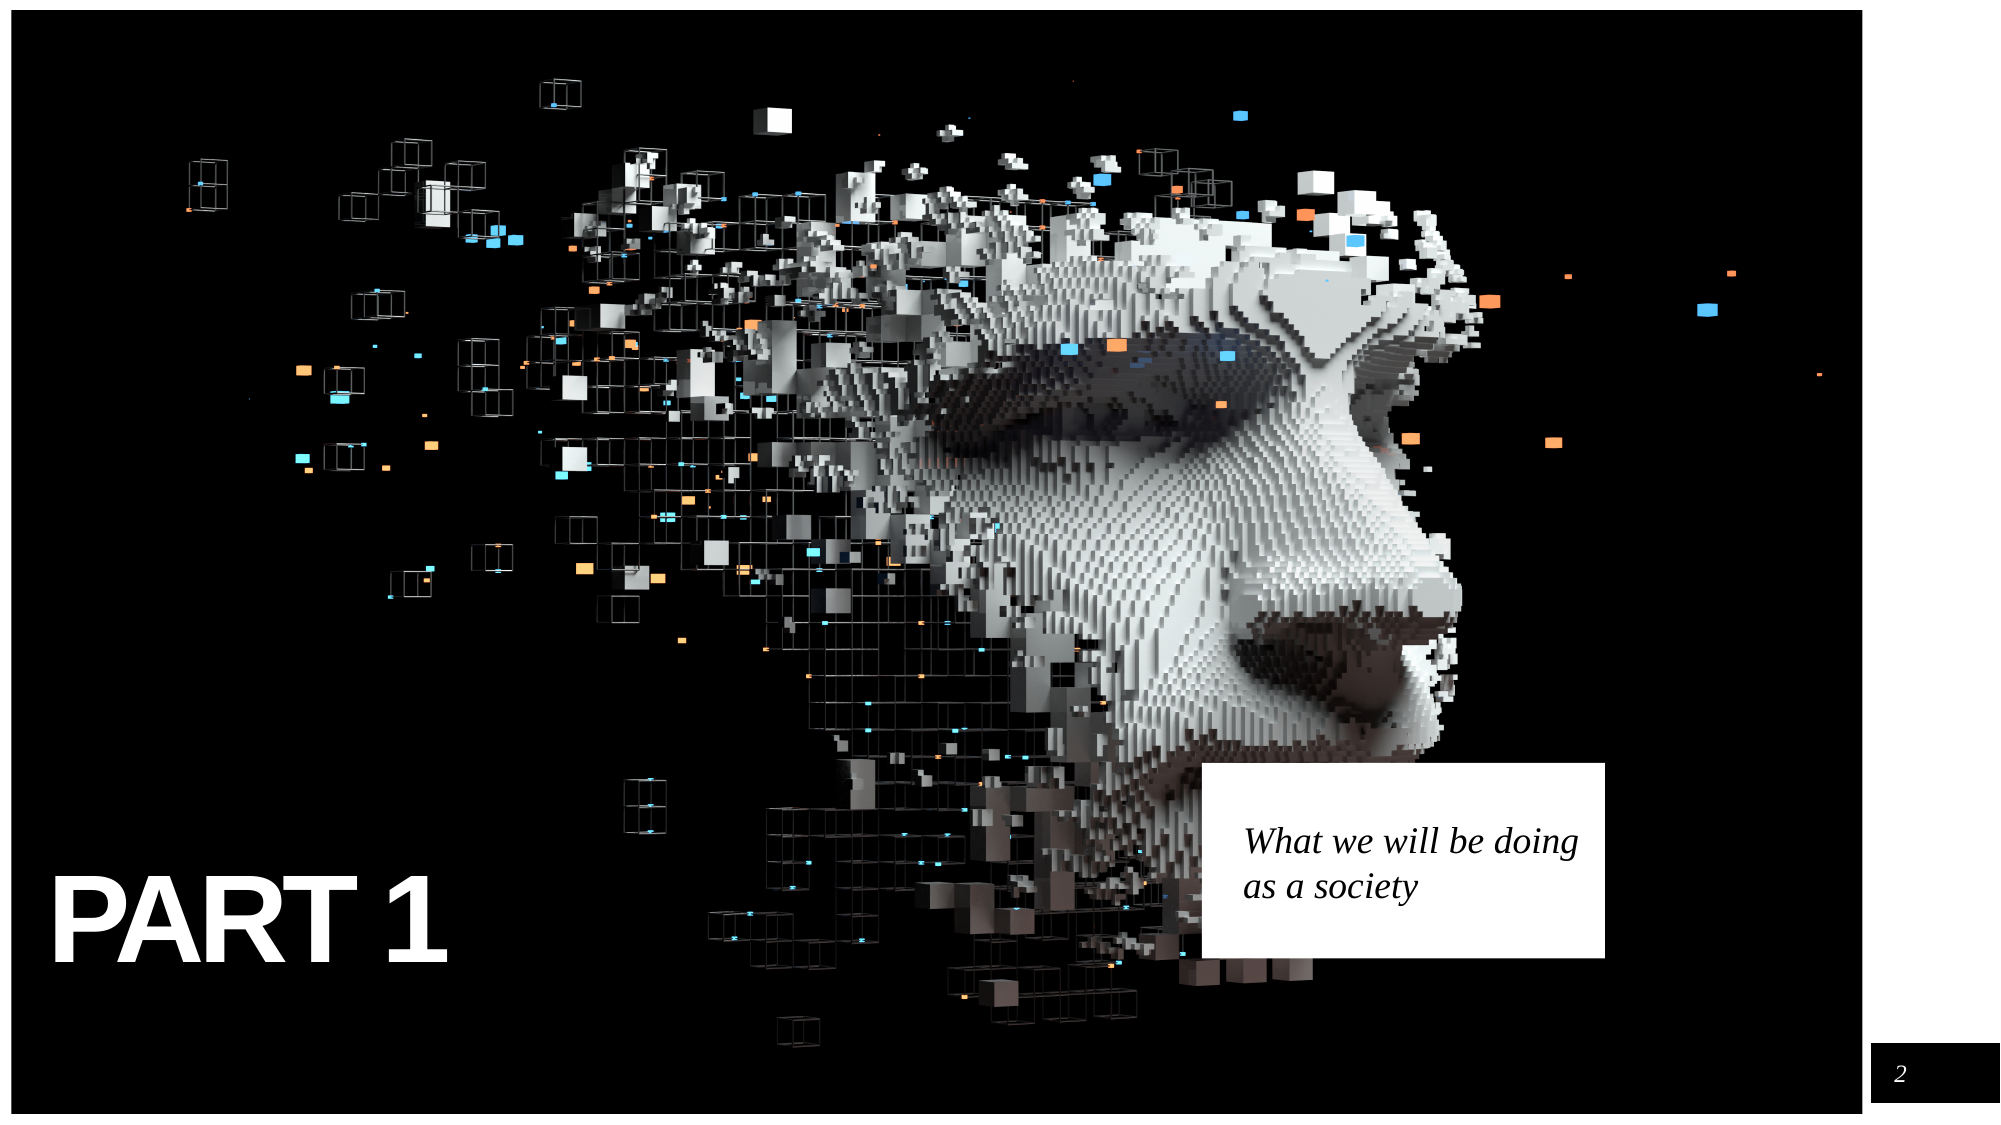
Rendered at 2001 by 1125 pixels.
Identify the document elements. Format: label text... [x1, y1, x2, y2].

picture [11, 10, 1863, 1115]
title Part 1 [47, 712, 1163, 988]
text_box [1877, 1050, 1924, 1096]
subtitle What we will be doing as a society [1201, 762, 1605, 959]
